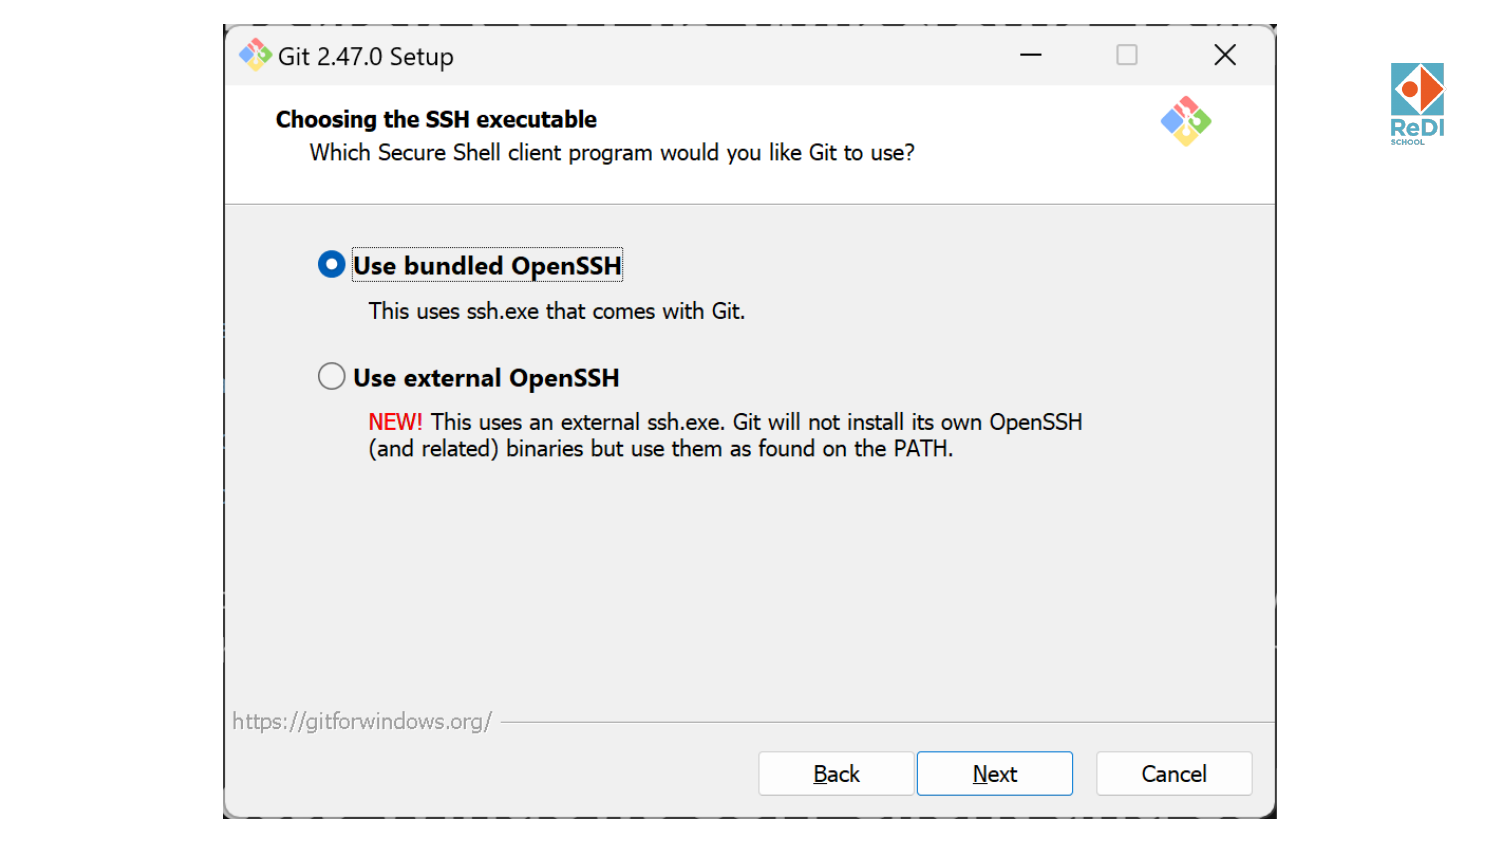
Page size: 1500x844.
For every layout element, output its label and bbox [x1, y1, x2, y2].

picture [1391, 63, 1447, 145]
picture [223, 24, 1277, 819]
